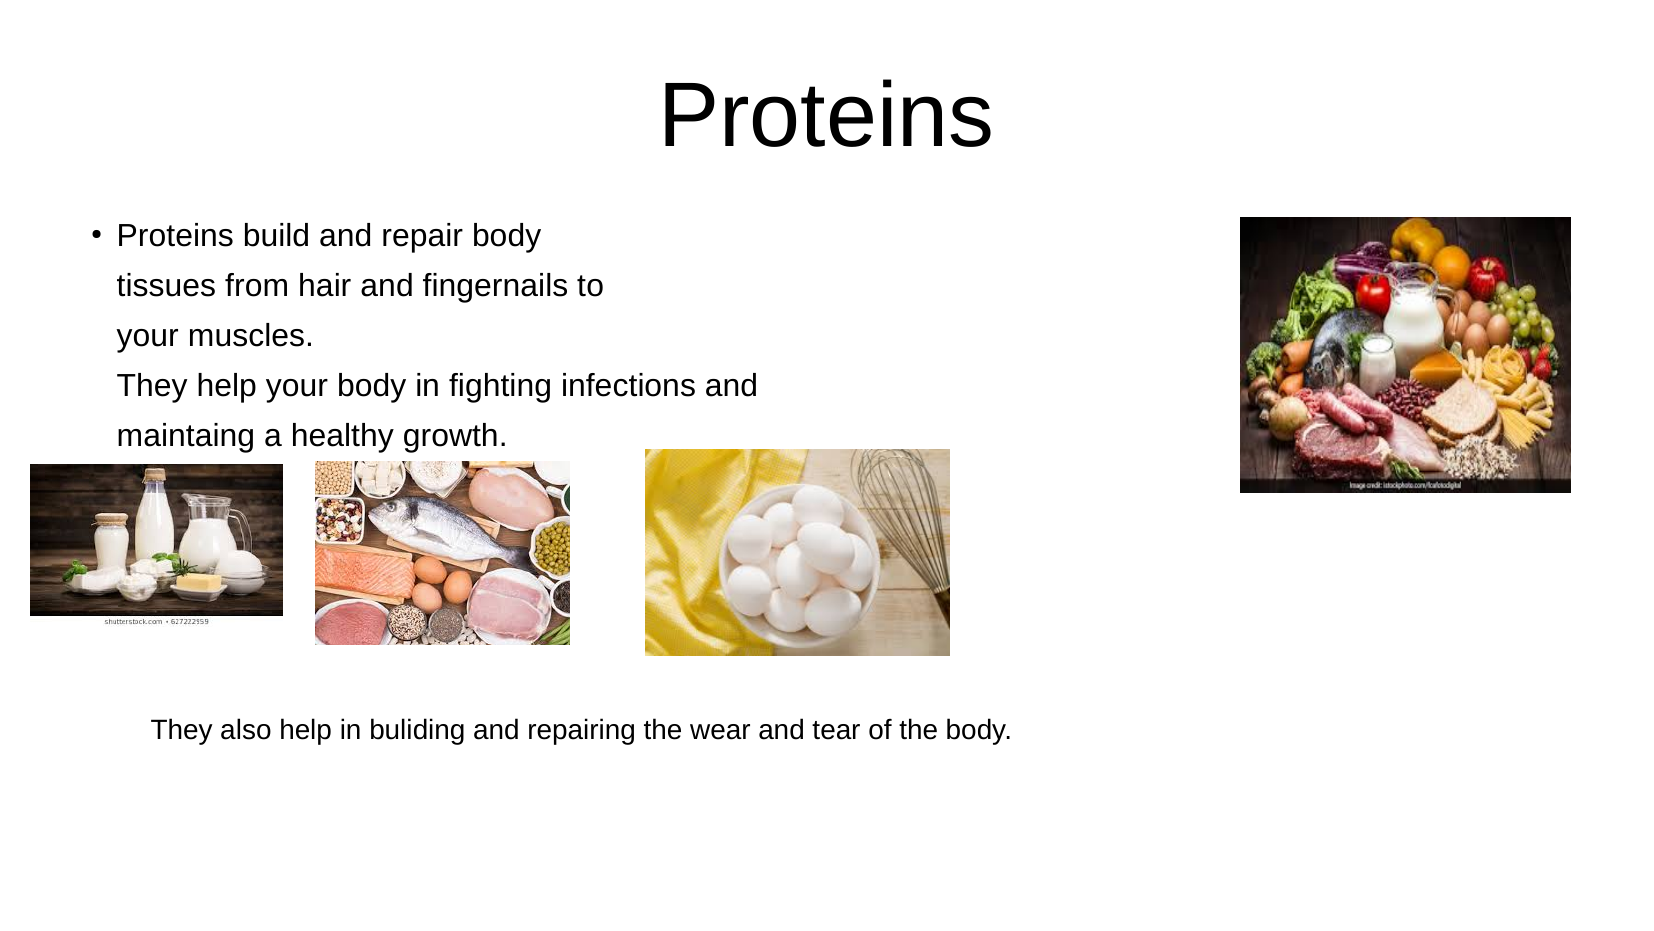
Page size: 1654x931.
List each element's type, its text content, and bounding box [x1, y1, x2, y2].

picture [30, 464, 283, 627]
picture [315, 461, 570, 646]
title Proteins [82, 37, 1571, 193]
picture [1240, 217, 1571, 493]
list Proteins build and repair body tissues from hair and fingernails to your muscles. They help your body in fighting infections and maintaing a healthy growth. They also help in buliding and repairing the wear and tear of the body. [82, 217, 1571, 758]
picture [645, 449, 950, 656]
